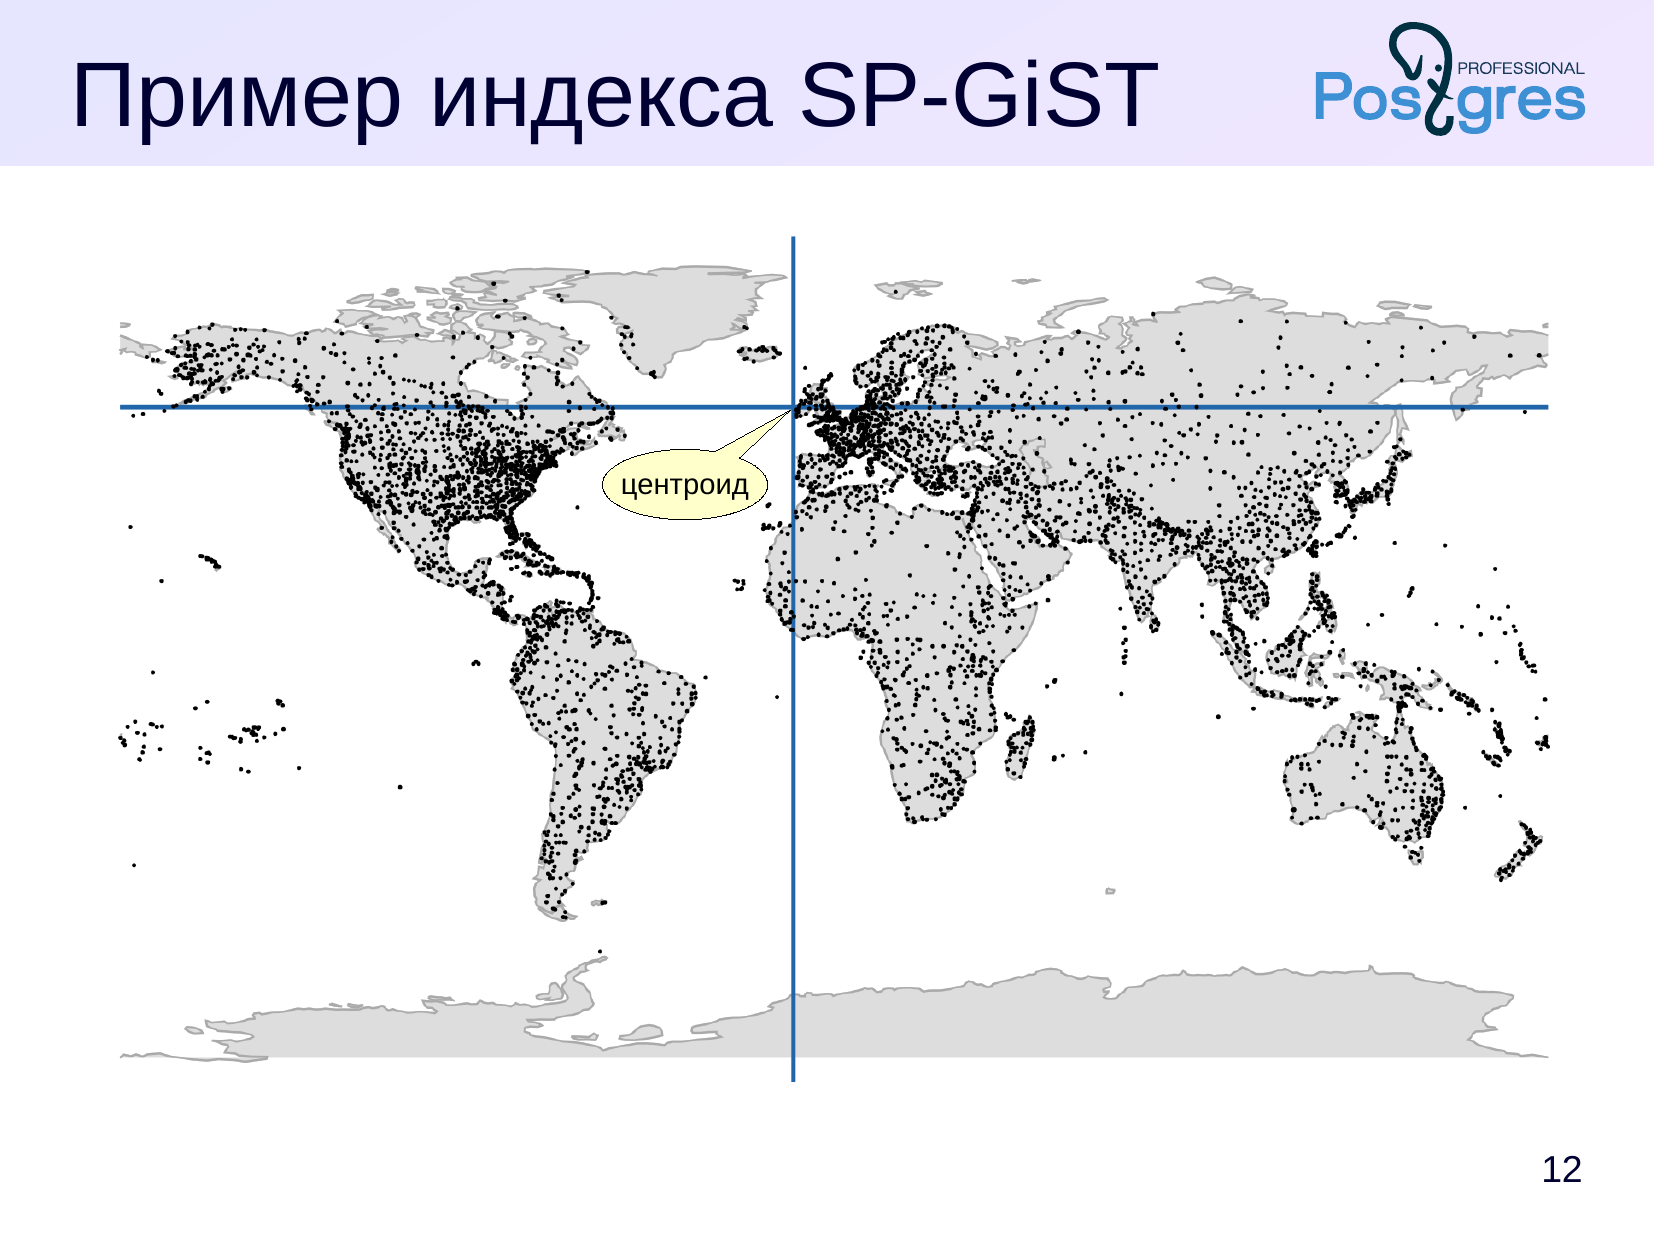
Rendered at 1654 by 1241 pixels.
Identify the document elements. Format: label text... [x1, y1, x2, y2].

text_box центроид [602, 410, 791, 520]
picture [70, 200, 1607, 1123]
title Пример индекса SP-GiST [70, 43, 1261, 151]
